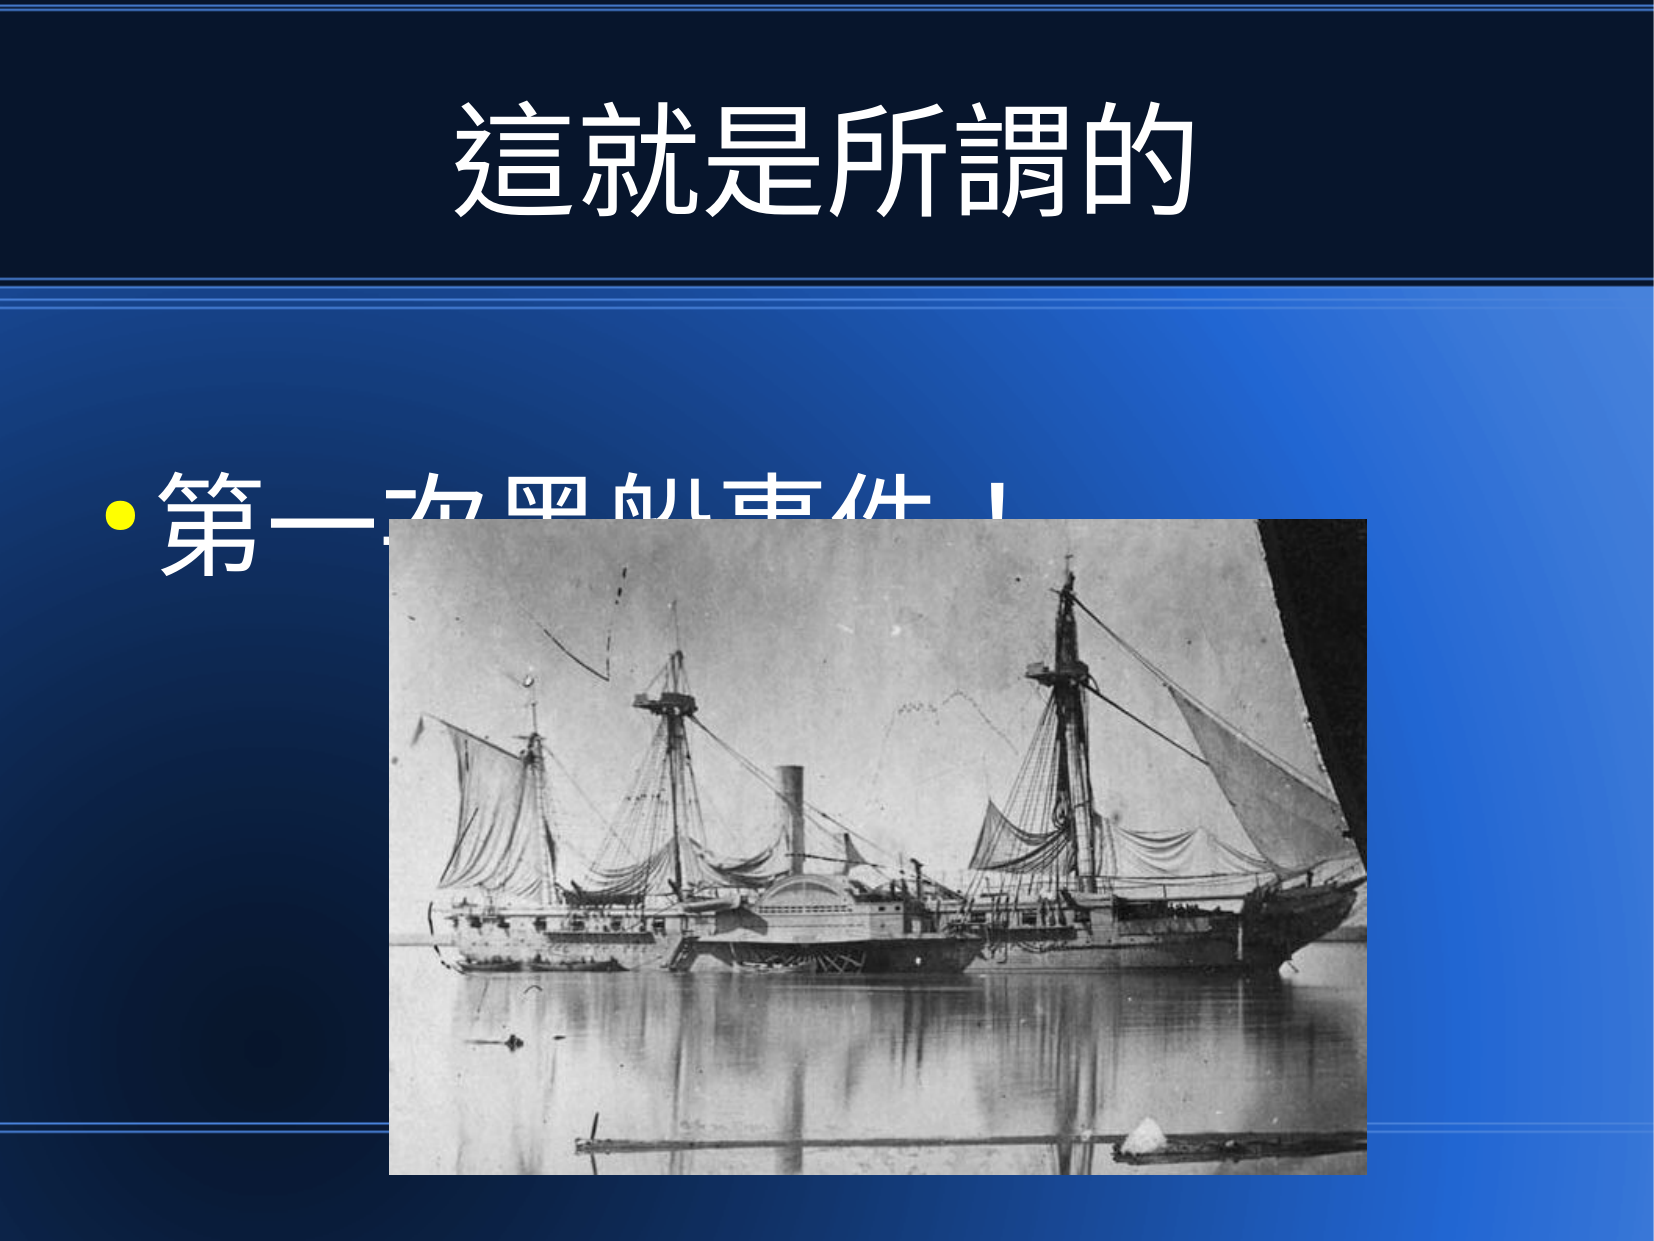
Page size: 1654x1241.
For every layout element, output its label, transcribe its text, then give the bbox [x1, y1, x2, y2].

picture [0, 0, 1654, 1241]
picture [389, 519, 1367, 1175]
list 第一次黑船事件！ [82, 355, 1571, 1241]
title 這就是所謂的 [82, 49, 1571, 257]
